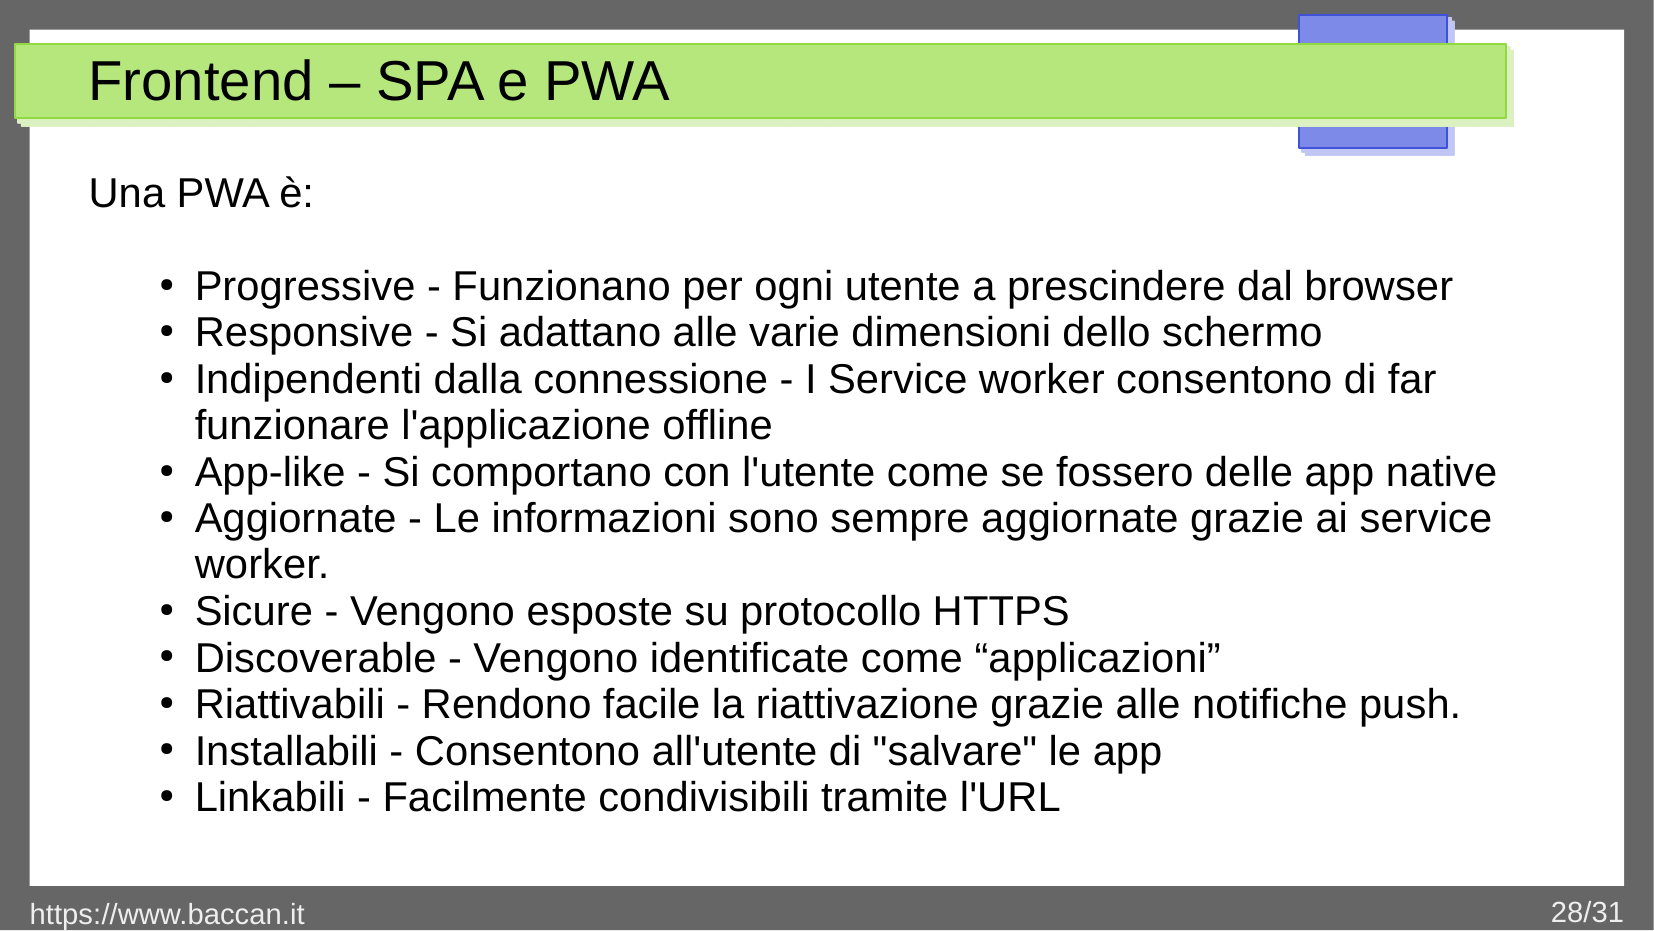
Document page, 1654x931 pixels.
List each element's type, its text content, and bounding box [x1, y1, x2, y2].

text_box Una PWA è: Progressive - Funzionano per ogni utente a prescindere dal browser Responsive - Si adattano alle varie dimensioni dello schermo Indipendenti dalla connessione - I Service worker consentono di far funzionare l'applicazione offline App-like - Si comportano con l'utente come se fossero delle app native Aggiornate - Le informazioni sono sempre aggiornate grazie ai service worker. Sicure - Vengono esposte su protocollo HTTPS Discoverable - Vengono identificate come “applicazioni” Riattivabili - Rendono facile la riattivazione grazie alle notifiche push. Installabili - Consentono all'utente di "salvare" le app Linkabili - Facilmente condivisibili tramite l'URL [88, 158, 1565, 831]
title Frontend – SPA e PWA [88, 44, 1506, 119]
